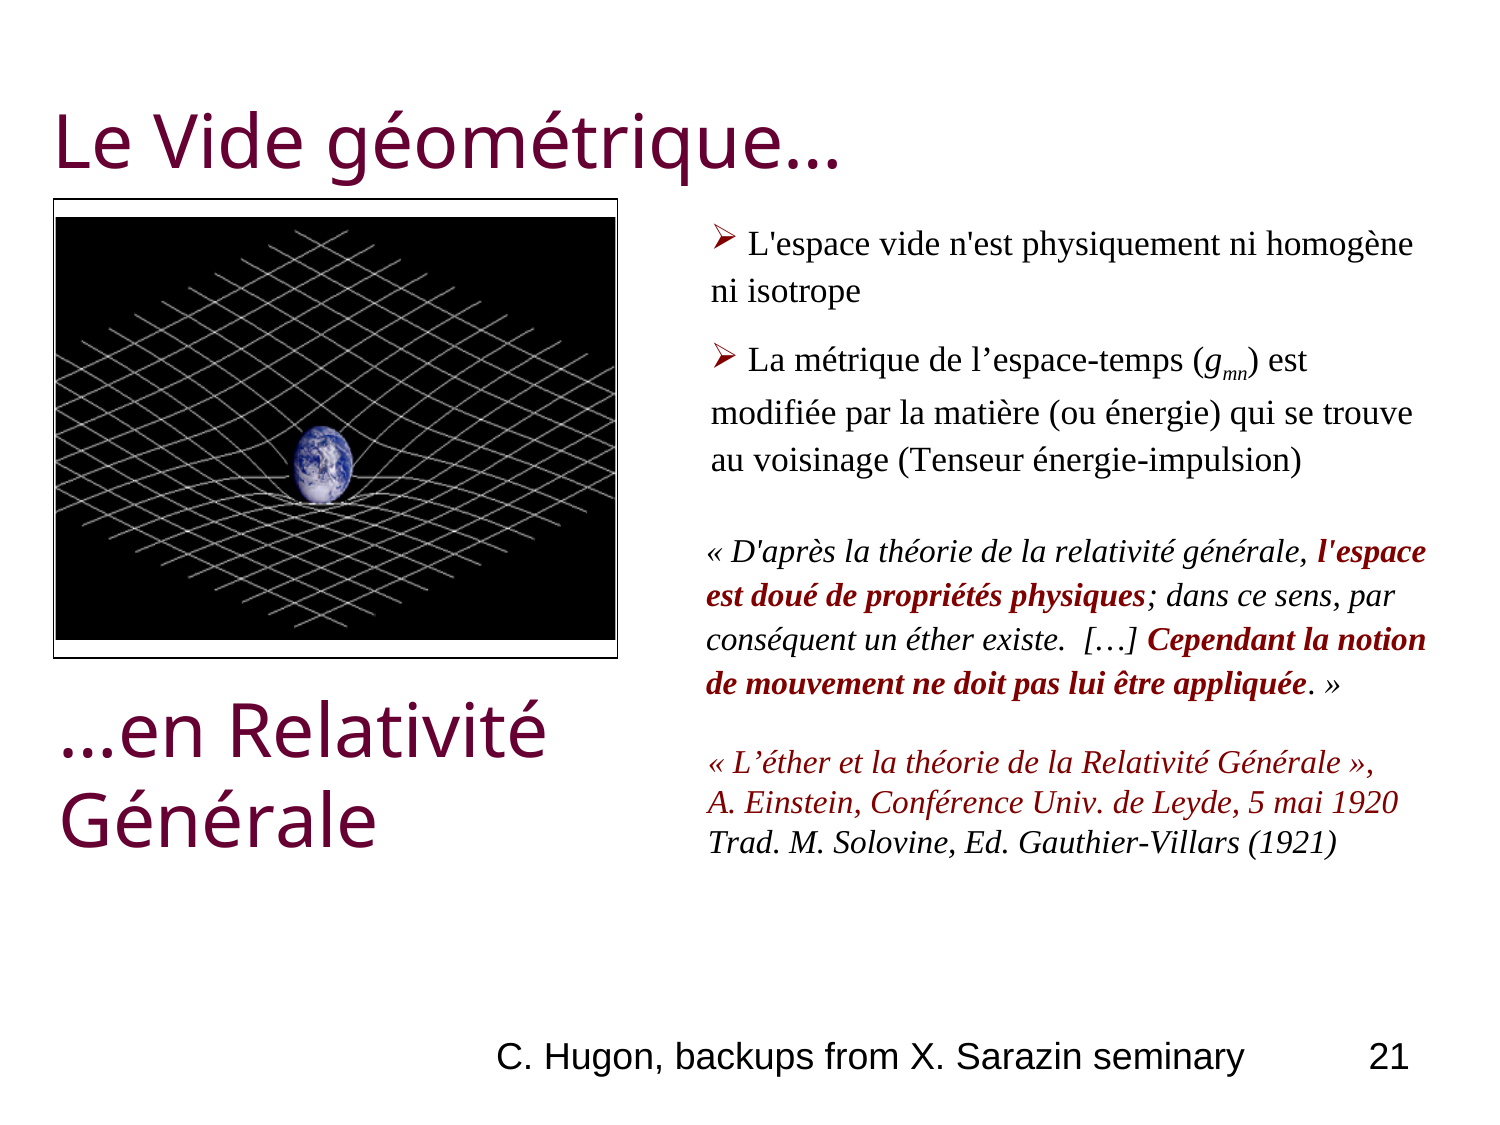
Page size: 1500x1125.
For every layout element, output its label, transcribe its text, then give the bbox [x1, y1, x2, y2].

text_box « L’éther et la théorie de la Relativité Générale », A. Einstein, Conférence Univ. de Leyde, 5 mai 1920 Trad. M. Solovine, Ed. Gauthier-Villars (1921) [693, 732, 1467, 868]
text_box L'espace vide n'est physiquement ni homogène ni isotrope La métrique de l’espace-temps (gmn) est modifiée par la matière (ou énergie) qui se trouve au voisinage (Tenseur énergie-impulsion) [696, 208, 1449, 486]
text_box « D'après la théorie de la relativité générale, l'espace est doué de propriétés physiques; dans ce sens, par conséquent un éther existe. […] Cependant la notion de mouvement ne doit pas lui être appliquée. » [691, 517, 1468, 709]
picture [55, 217, 616, 640]
text_box …en Relativité Générale [44, 674, 676, 871]
text_box Le Vide géométrique… [37, 85, 858, 192]
